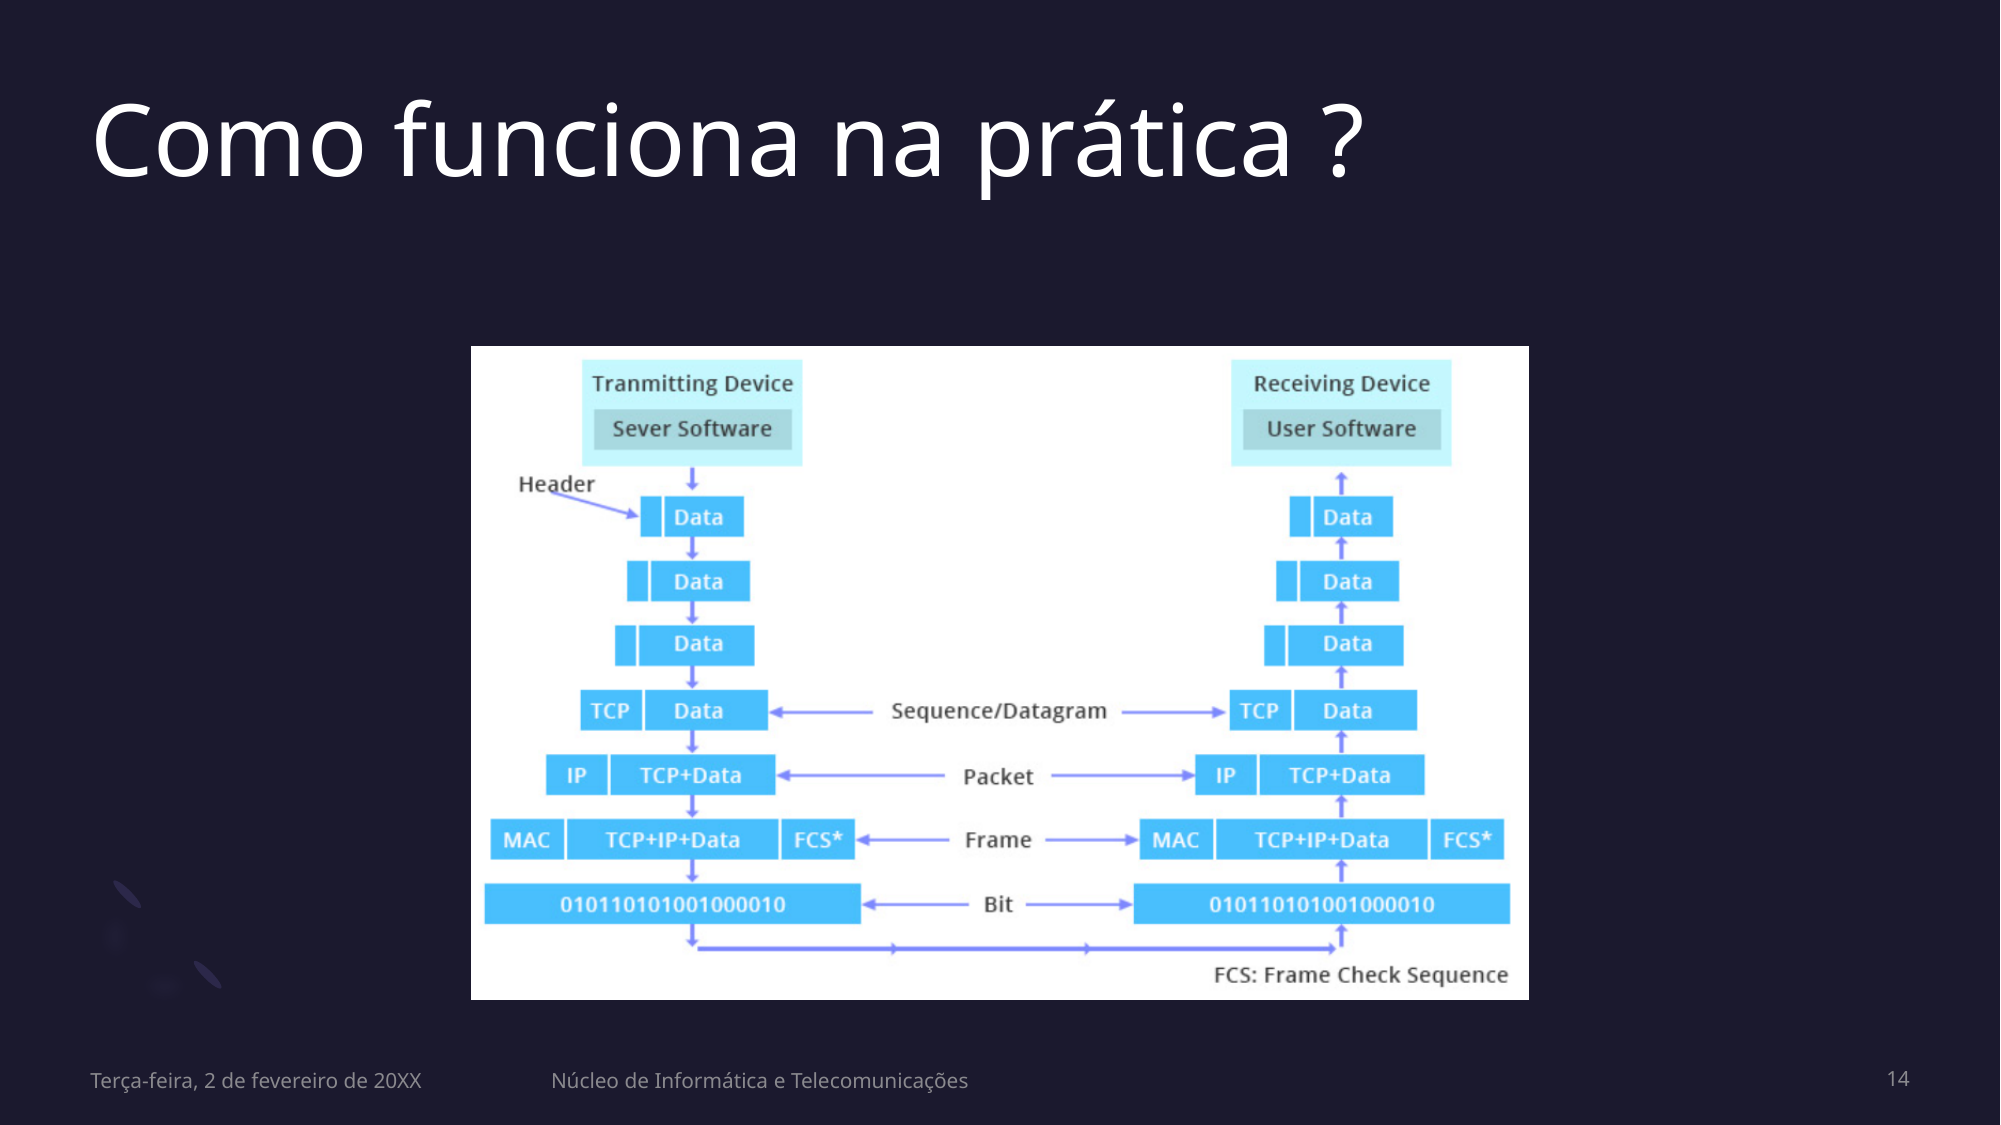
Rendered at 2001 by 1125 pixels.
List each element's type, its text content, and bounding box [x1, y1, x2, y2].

footer Núcleo de Informática e Telecomunicações [551, 1067, 1598, 1093]
title Como funciona na prática ? [90, 90, 1910, 309]
picture [471, 346, 1529, 1000]
slide_number <número> [1632, 1067, 1910, 1093]
slide_number Terça-feira, 2 de fevereiro de 20XX [90, 1067, 522, 1093]
